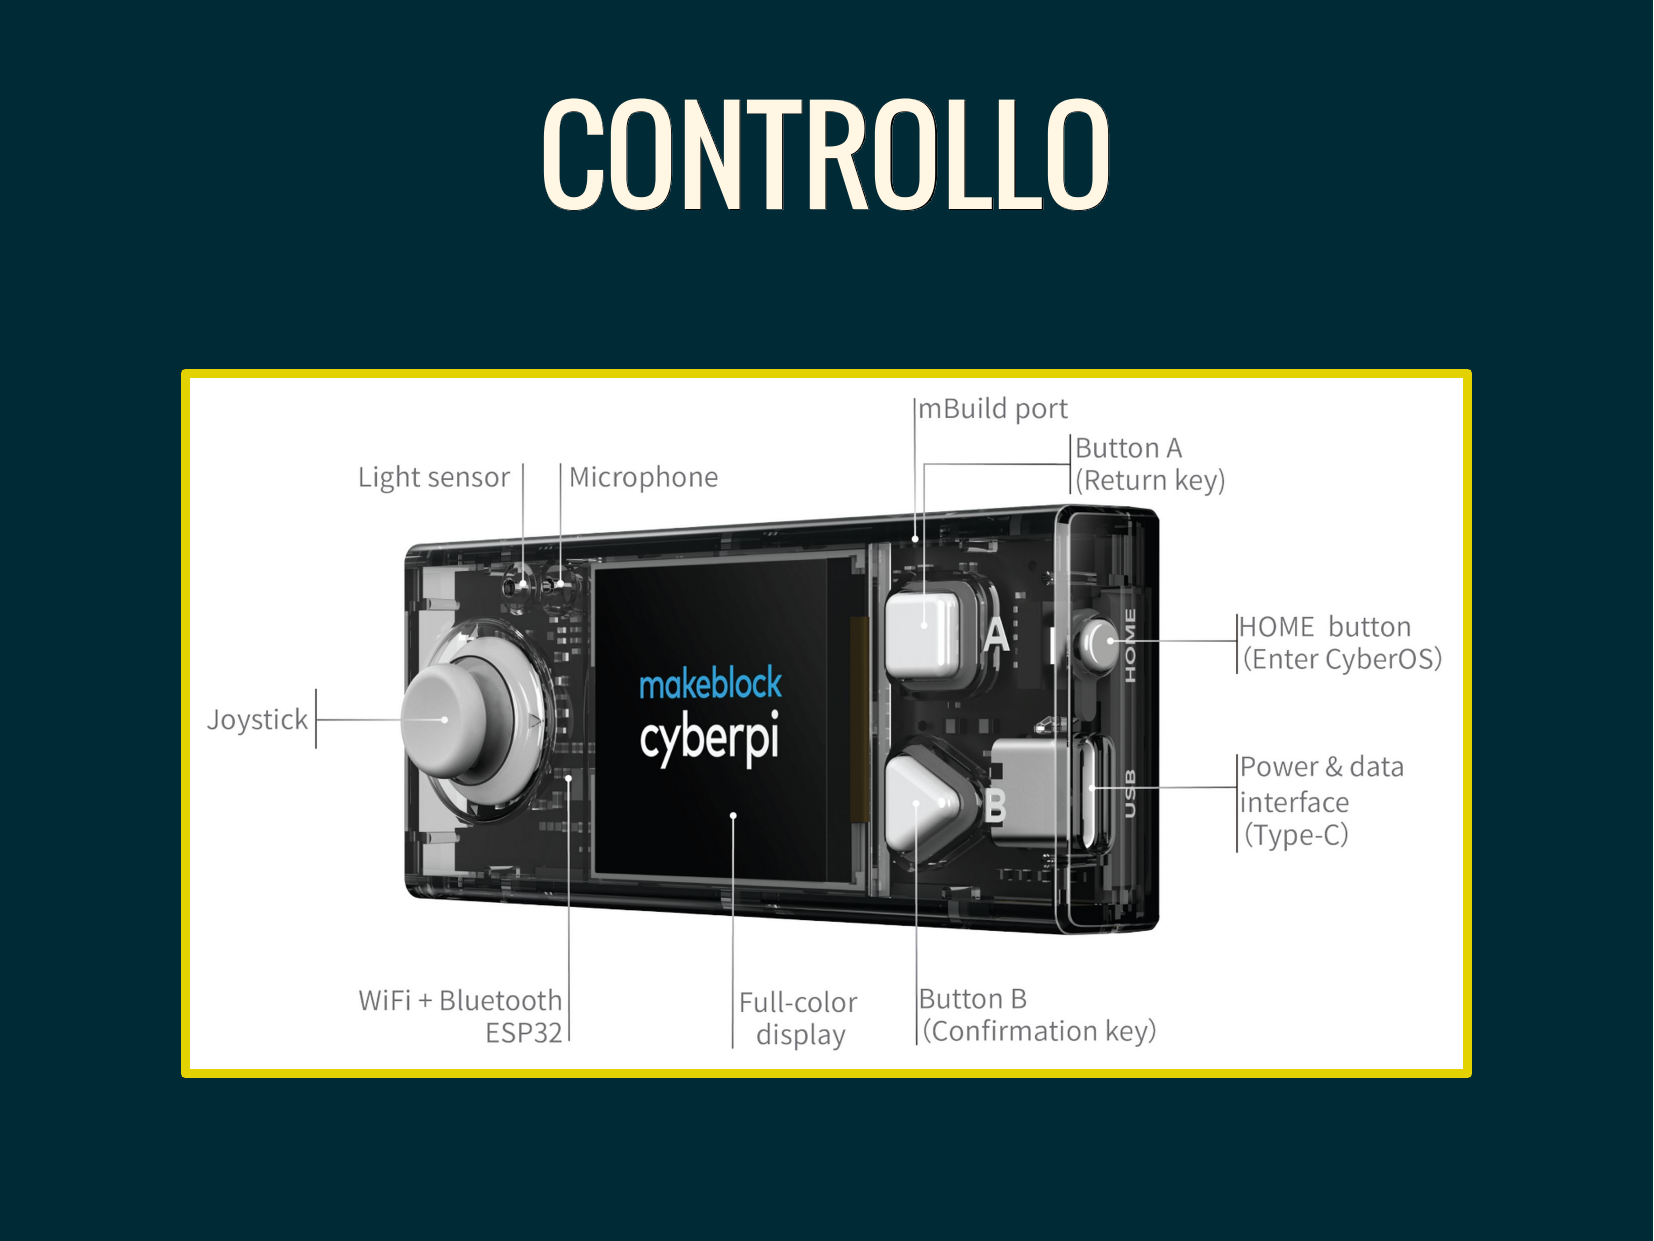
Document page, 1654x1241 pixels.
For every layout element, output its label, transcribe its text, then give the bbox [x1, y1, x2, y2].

title CONTROLLO [82, 49, 1571, 257]
picture [189, 377, 1464, 1070]
